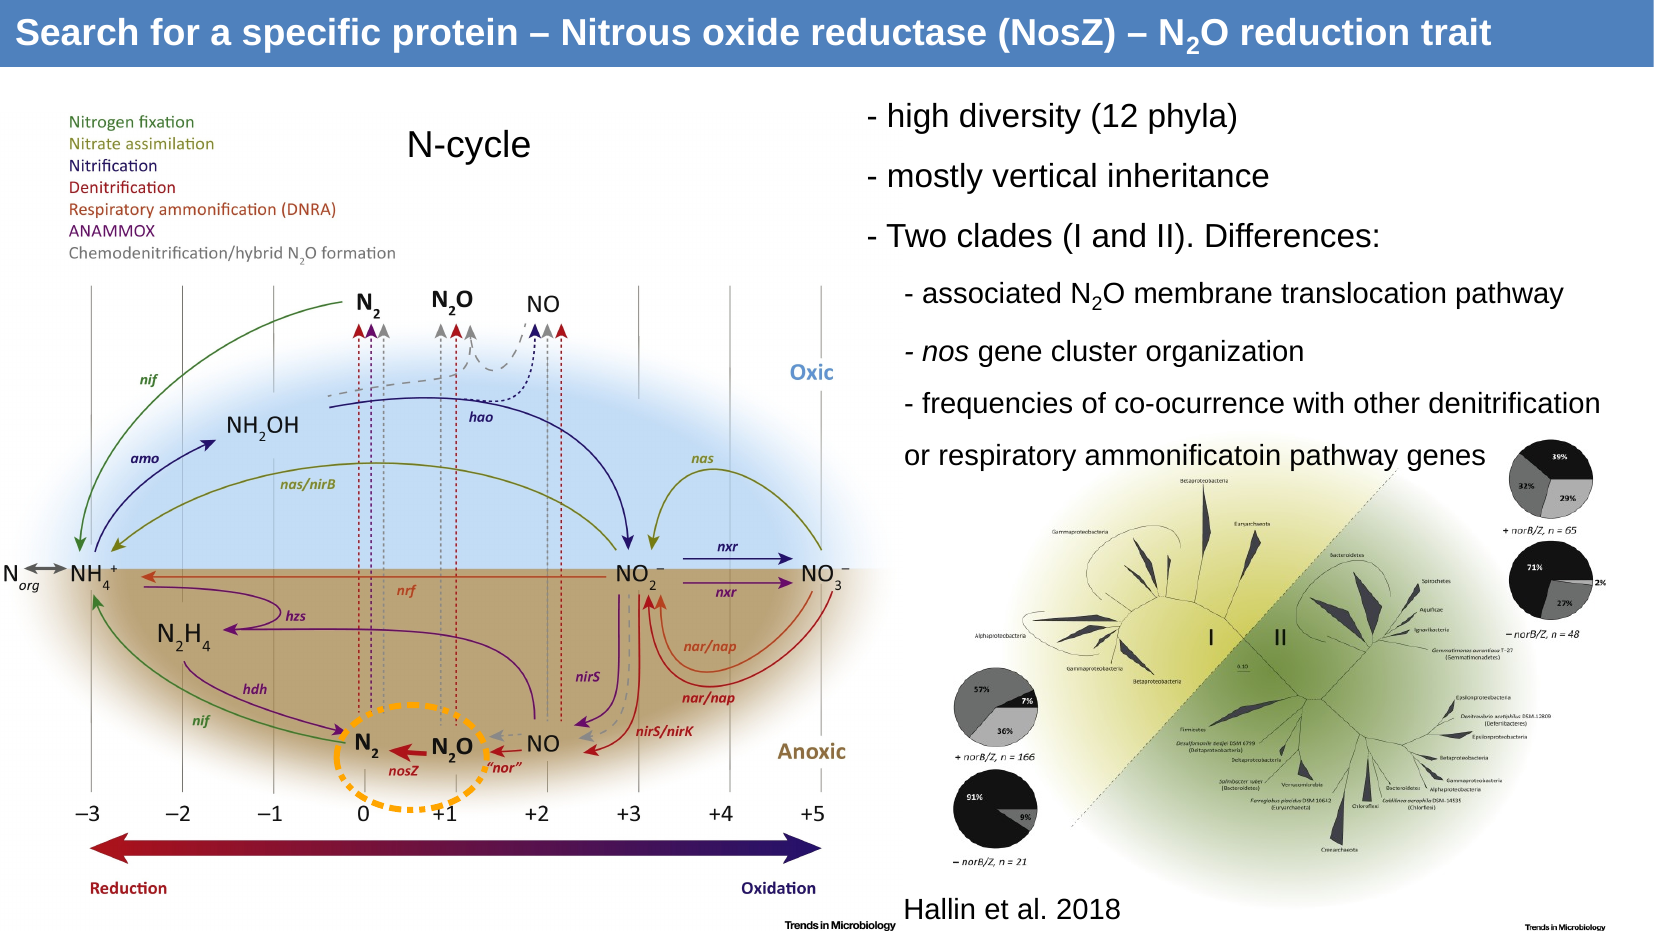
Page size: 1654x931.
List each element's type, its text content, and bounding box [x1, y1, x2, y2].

text_box - high diversity (12 phyla) - mostly vertical inheritance - Two clades (I and II). Differences: - associated N2O membrane translocation pathway - nos gene cluster organization - frequencies of co-ocurrence with other denitrification or respiratory ammonificatoin pathway genes [851, 67, 1632, 586]
picture [953, 586, 1606, 931]
text_box Search for a specific protein – Nitrous oxide reductase (NosZ) – N2O reduction trait [0, 0, 1654, 67]
text_box Hallin et al. 2018 [888, 882, 1324, 931]
picture [0, 112, 903, 931]
text_box N-cycle [391, 112, 827, 170]
